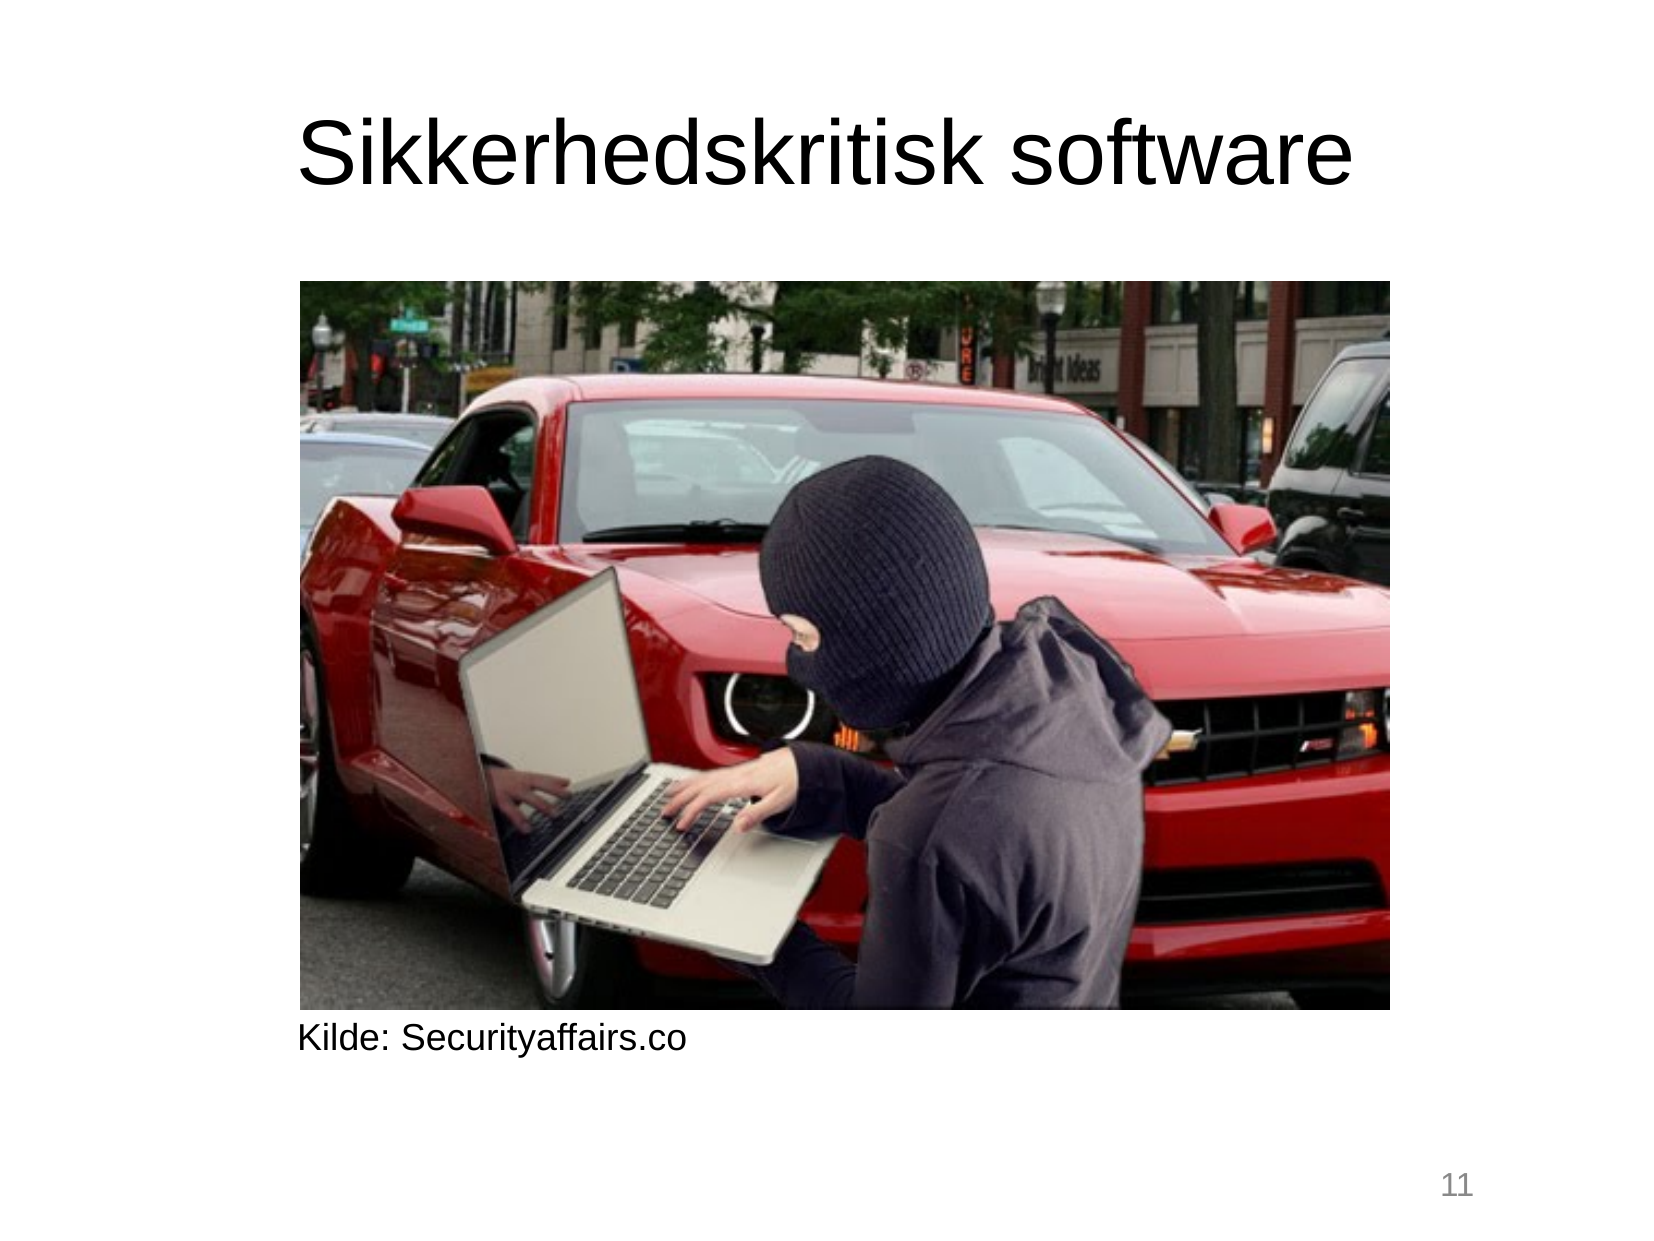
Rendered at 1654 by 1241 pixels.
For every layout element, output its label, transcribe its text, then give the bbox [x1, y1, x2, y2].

picture [300, 281, 1390, 1010]
text_box Kilde: Securityaffairs.co [282, 1009, 781, 1151]
title Sikkerhedskritisk software [82, 49, 1571, 257]
